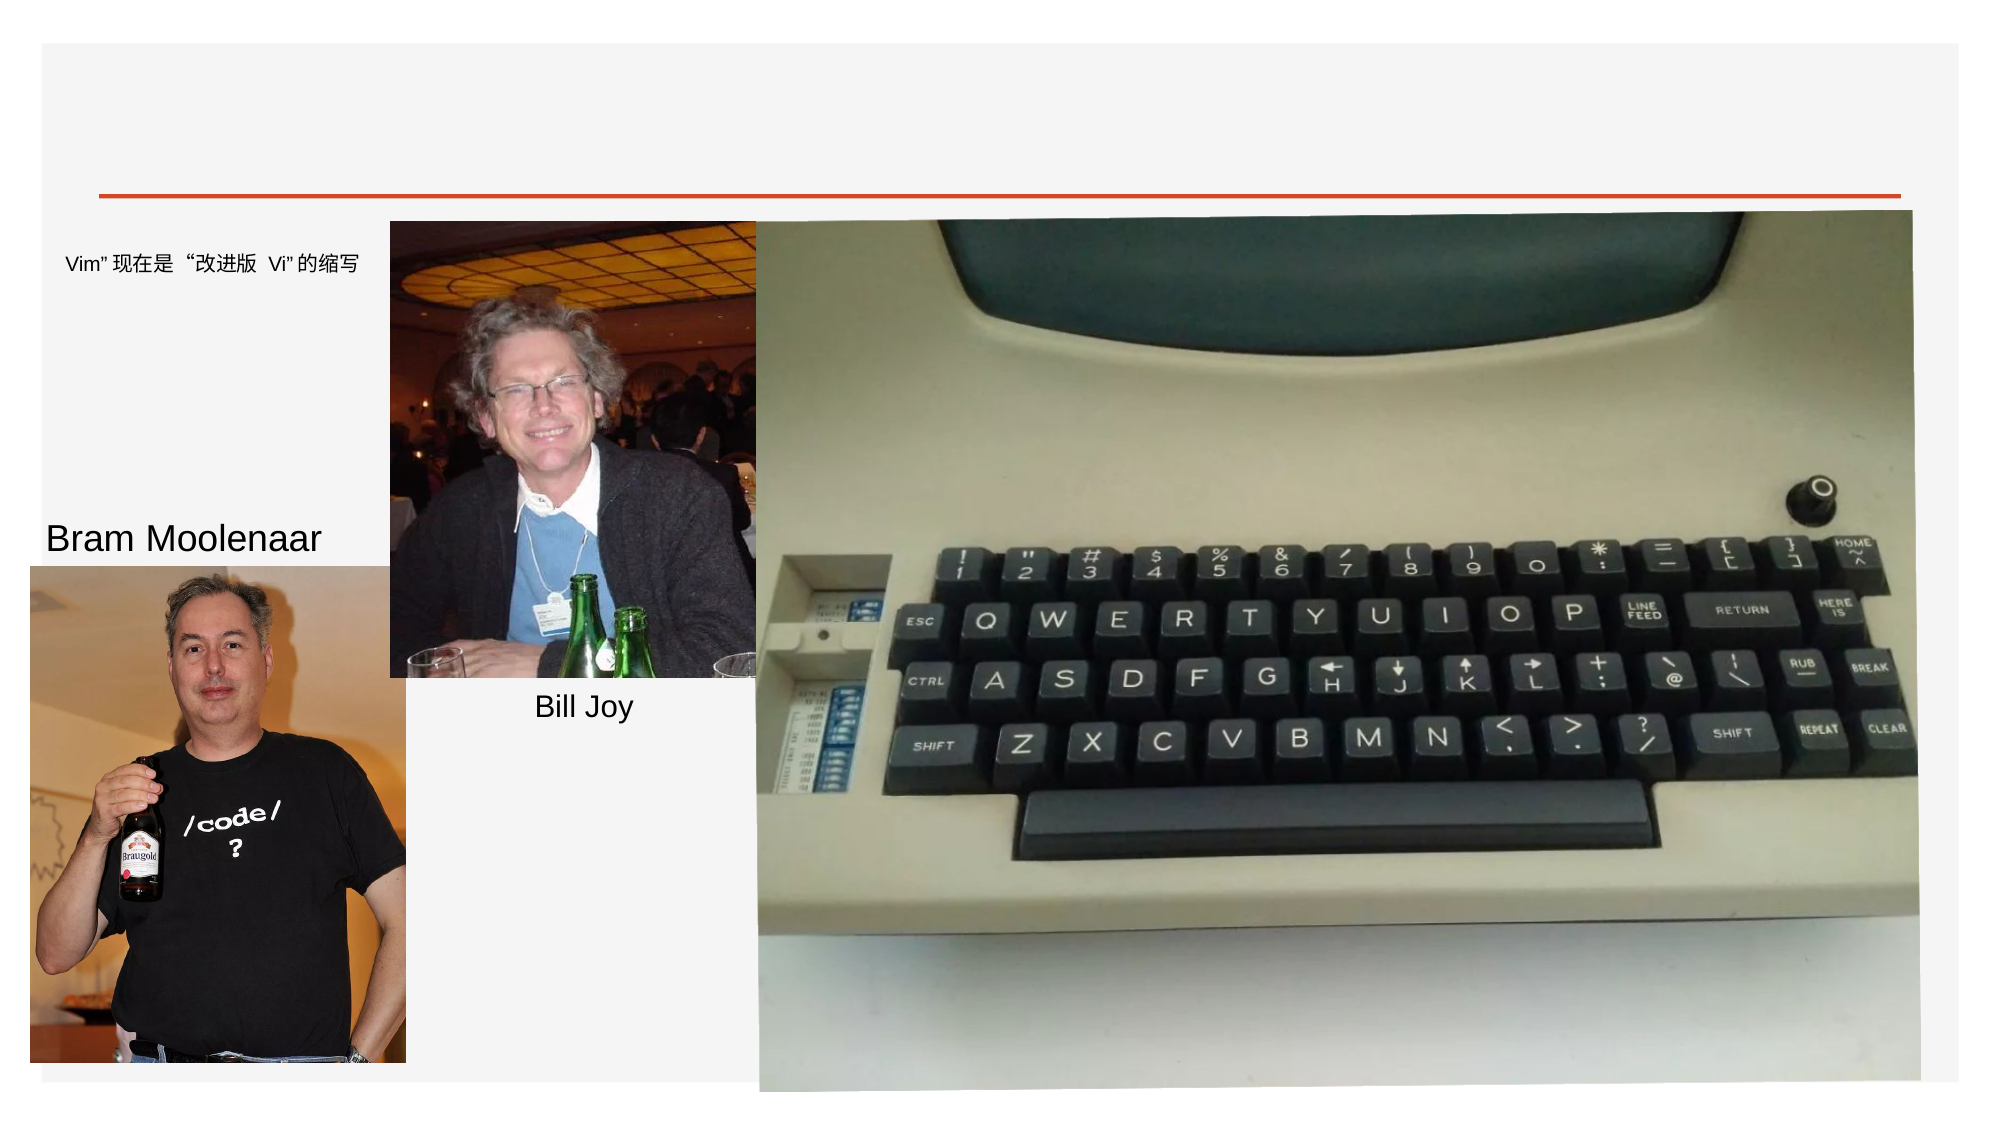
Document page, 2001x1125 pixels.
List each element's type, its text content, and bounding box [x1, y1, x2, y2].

picture [30, 209, 1921, 1092]
text_box Vim”现在是“改进版 Vi”的缩写 [50, 240, 376, 286]
text_box Bram Moolenaar [30, 510, 346, 567]
text_box Bill Joy [519, 681, 676, 751]
